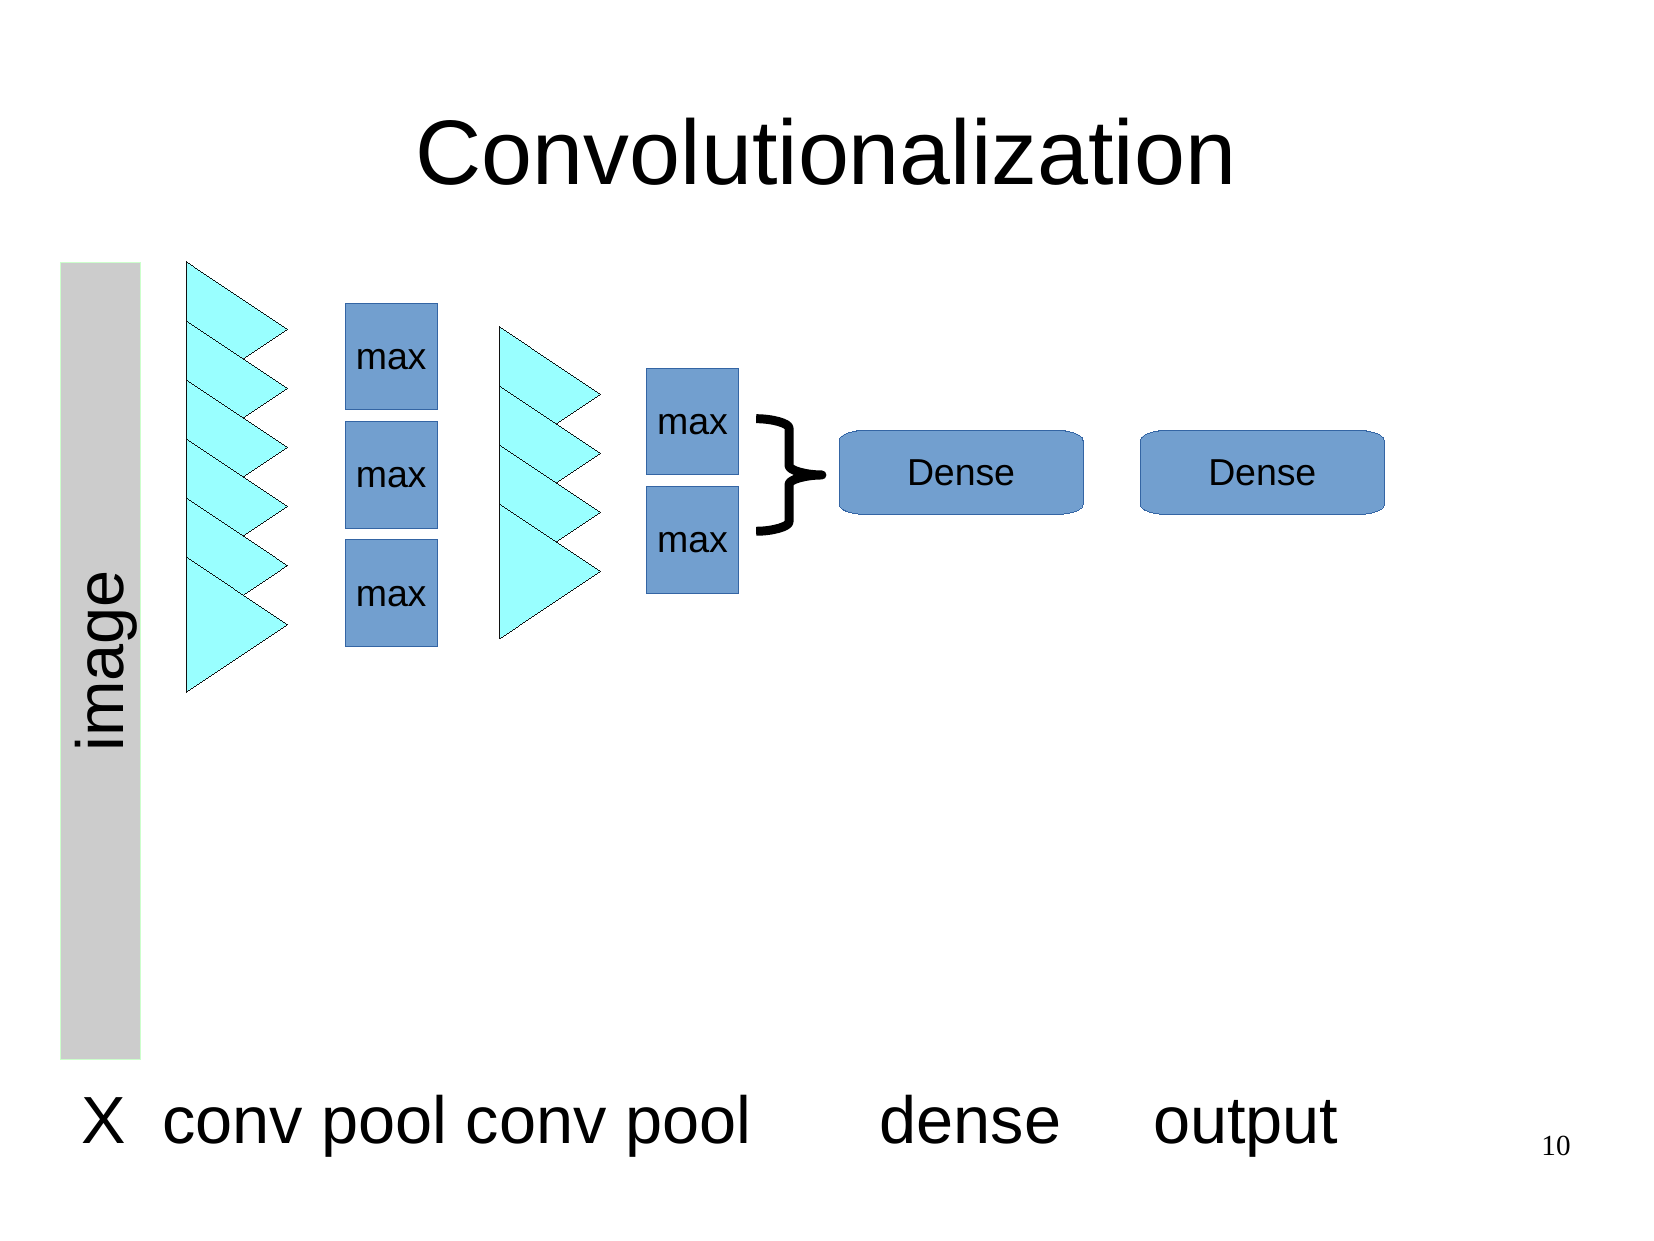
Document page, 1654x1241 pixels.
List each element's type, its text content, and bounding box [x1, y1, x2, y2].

text_box max [345, 539, 438, 647]
list X conv pool conv pool dense output [10, 1082, 1440, 1241]
text_box max [646, 486, 739, 594]
text_box max [646, 368, 739, 475]
text_box [499, 326, 601, 639]
text_box Dense [839, 430, 1084, 515]
text_box Dense [1140, 430, 1385, 515]
title Convolutionalization [82, 49, 1571, 257]
text_box max [345, 421, 438, 529]
text_box image [60, 262, 141, 1060]
text_box [186, 261, 288, 693]
text_box max [345, 303, 438, 410]
